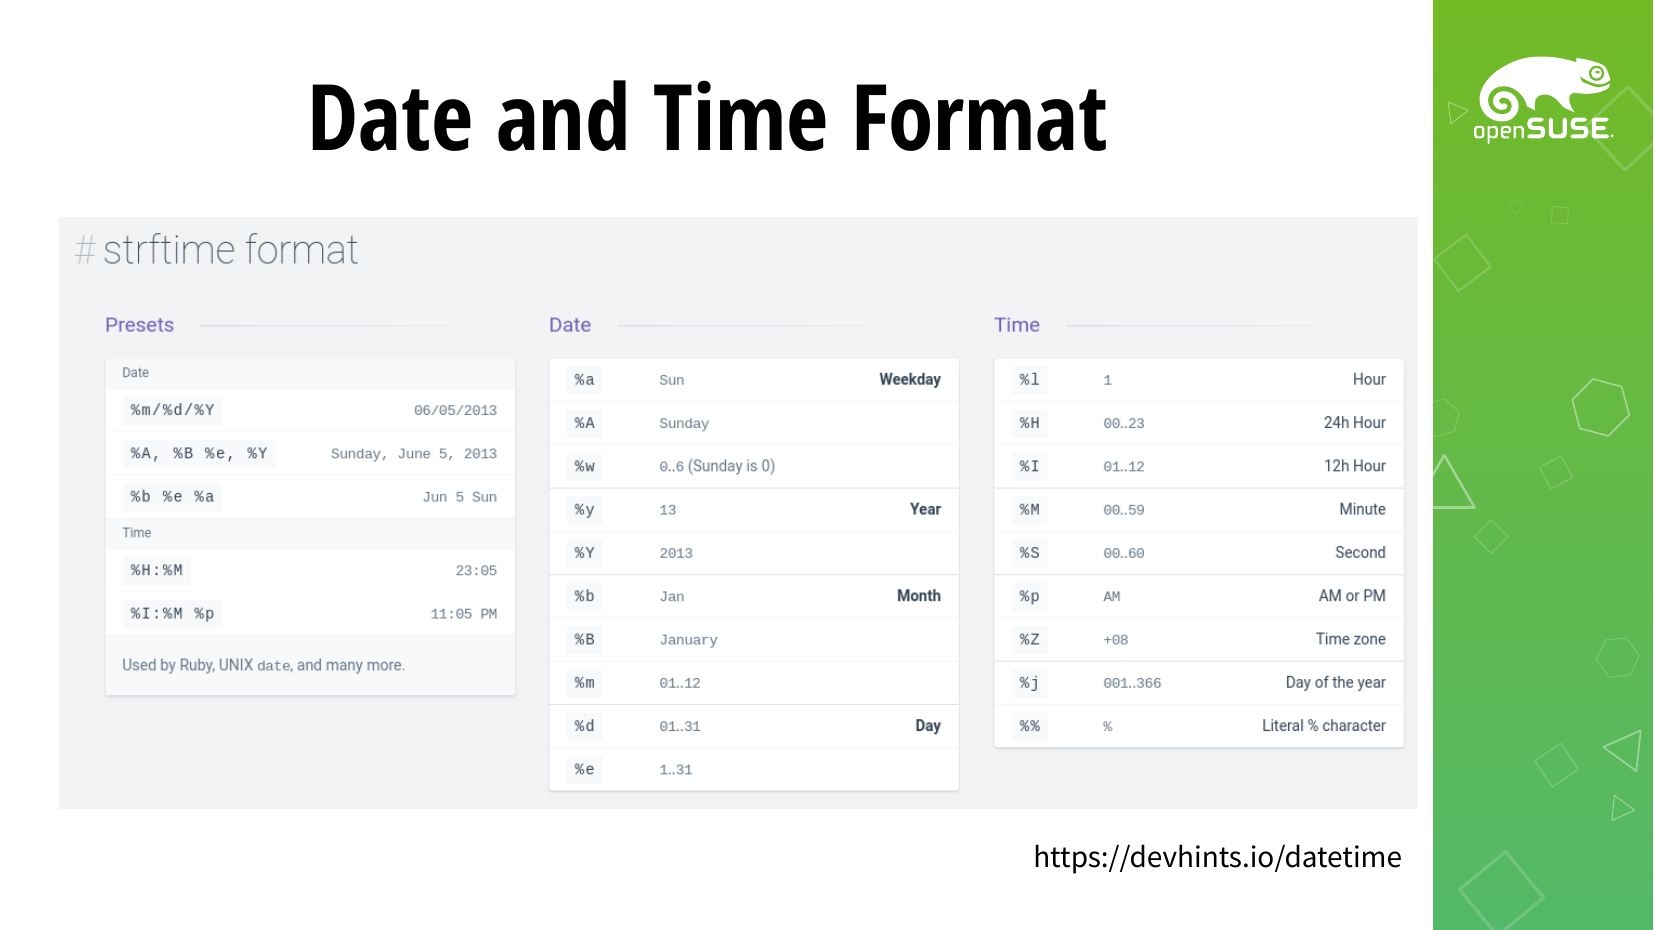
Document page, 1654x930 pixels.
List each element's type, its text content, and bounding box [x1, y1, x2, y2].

title Date and Time Format [82, 37, 1336, 193]
text_box https://devhints.io/datetime [944, 826, 1418, 886]
picture [59, 217, 1418, 809]
